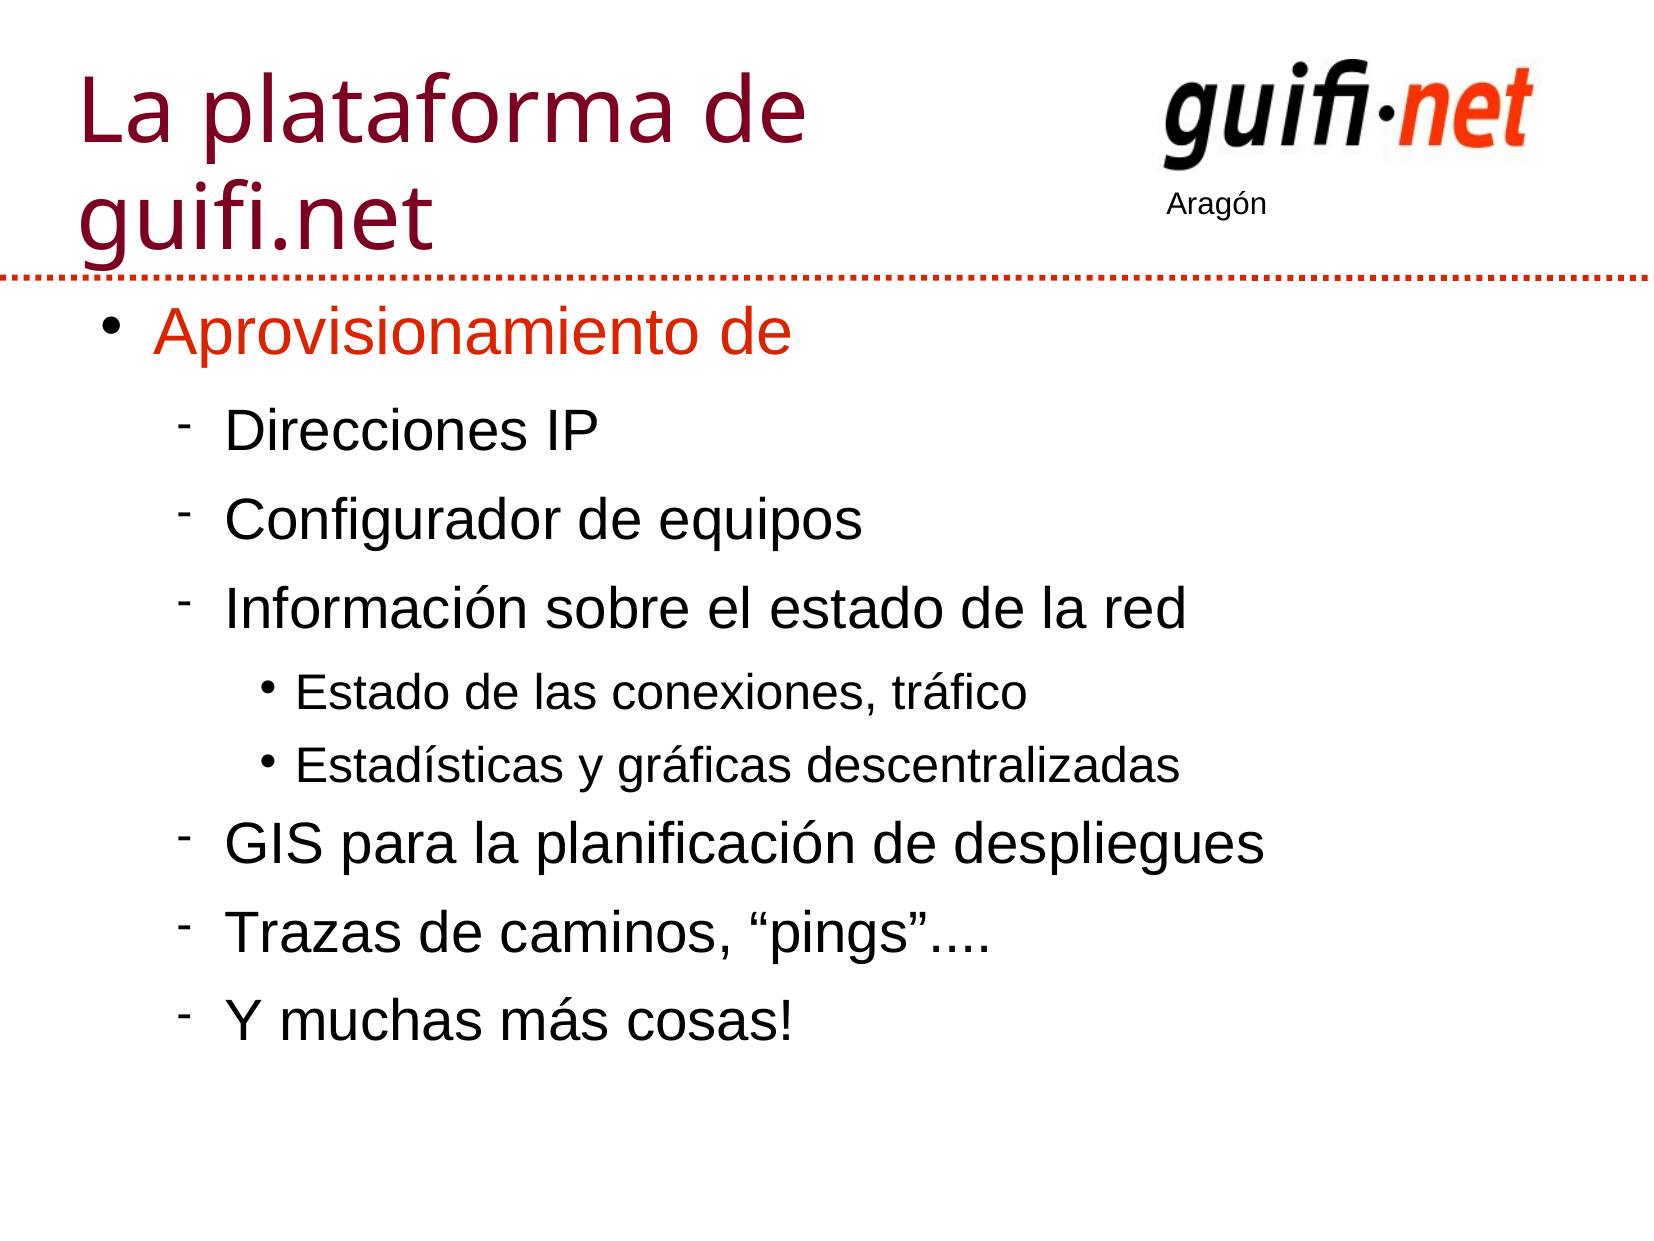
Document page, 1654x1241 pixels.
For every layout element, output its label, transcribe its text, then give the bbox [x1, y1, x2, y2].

picture [1157, 59, 1542, 172]
title La plataforma de guifi.net [76, 53, 1093, 272]
list Aprovisionamiento de Direcciones IP Configurador de equipos Información sobre el estado de la red Estado de las conexiones, tráfico Estadísticas y gráficas descentralizadas GIS para la planificación de despliegues Trazas de caminos, “pings”.... Y muchas más cosas! [82, 290, 1571, 1109]
